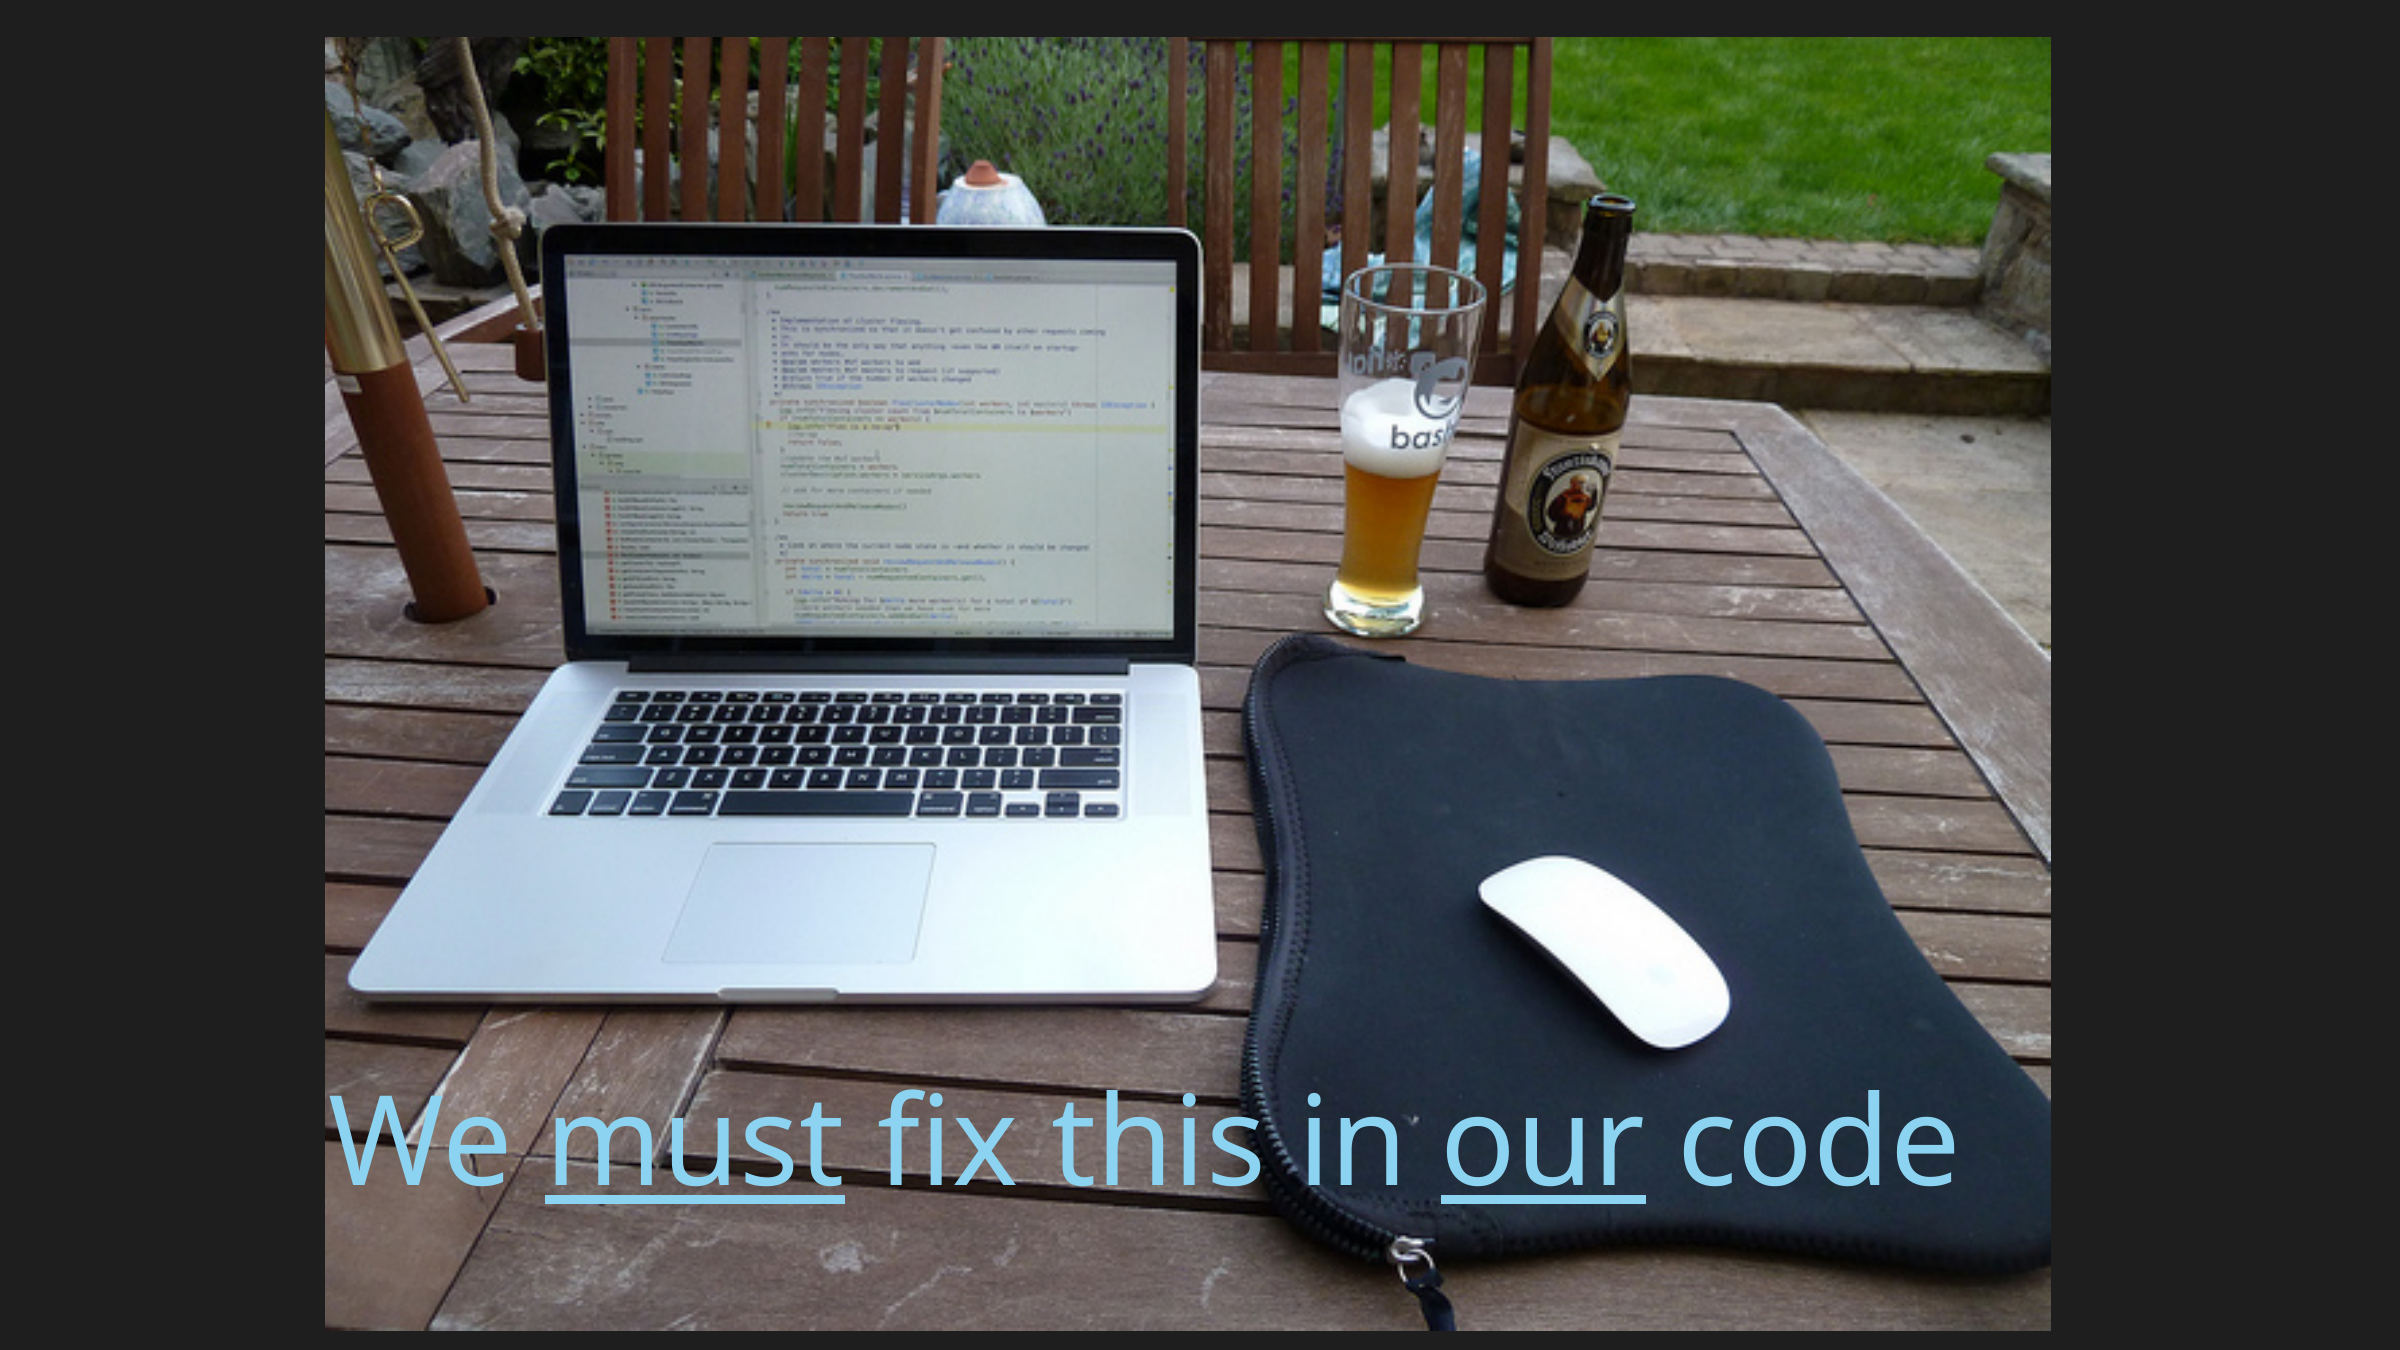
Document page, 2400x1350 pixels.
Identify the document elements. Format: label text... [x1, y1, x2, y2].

text_box We must fix this in our code [313, 1052, 2110, 1218]
picture [325, 37, 2051, 1052]
picture [325, 1218, 2051, 1331]
